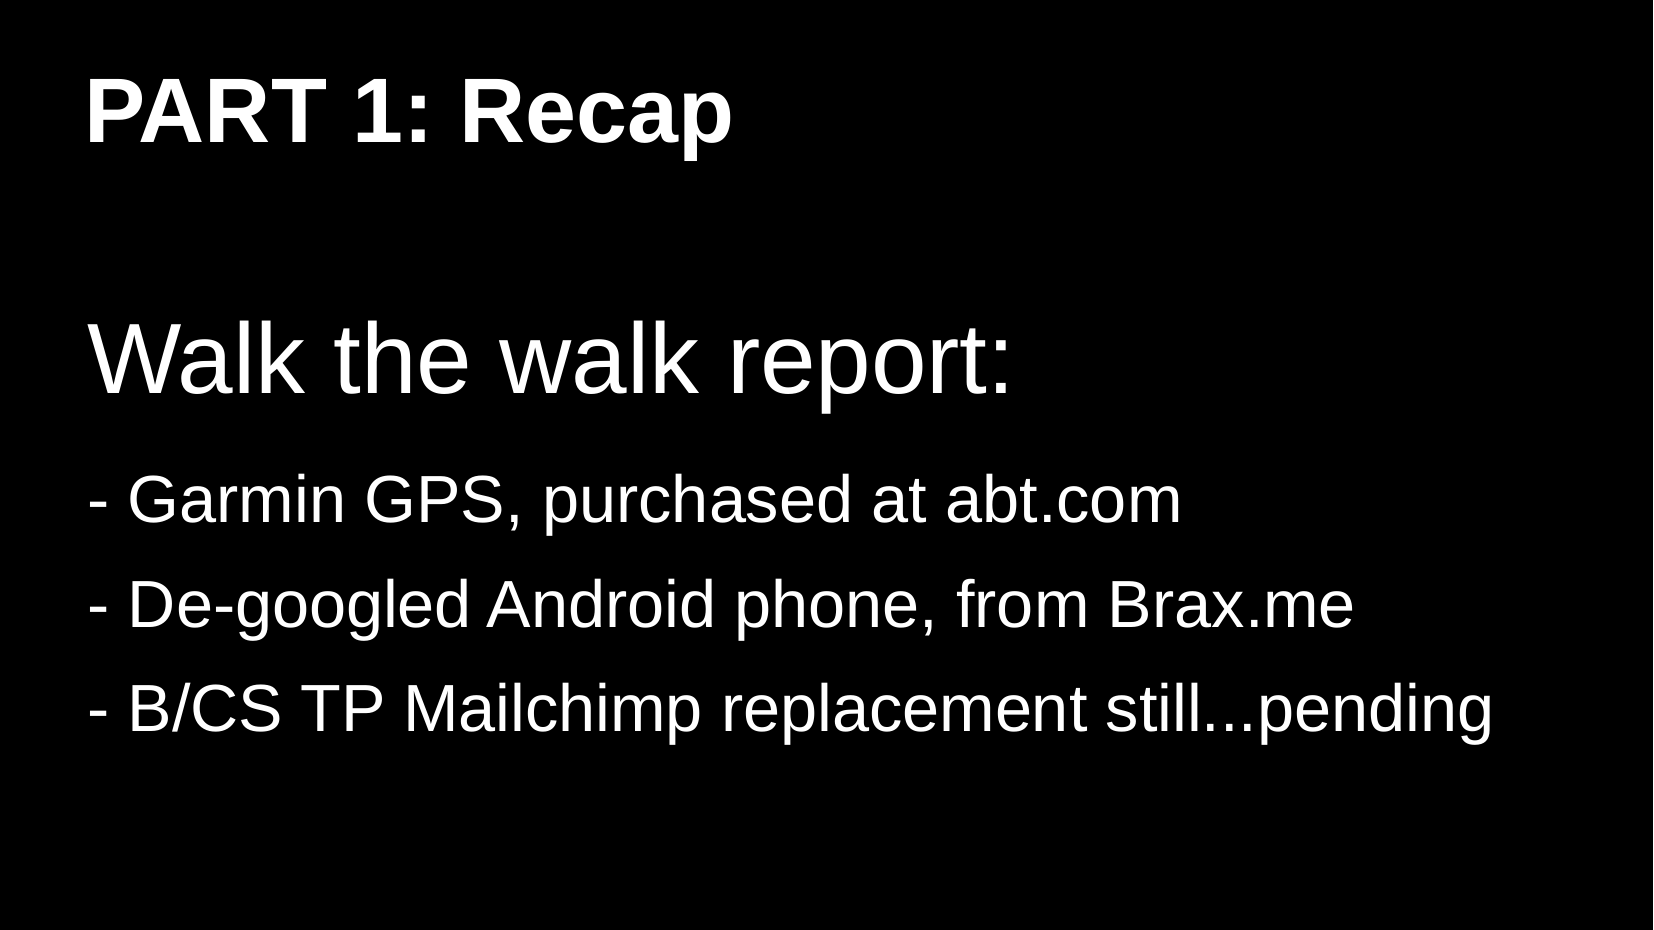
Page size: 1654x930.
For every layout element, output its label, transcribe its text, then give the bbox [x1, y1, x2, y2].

list Walk the walk report: [87, 302, 1573, 462]
list - Garmin GPS, purchased at abt.com - De-googled Android phone, from Brax.me - B/CS TP Mailchimp replacement still...pending [87, 462, 1573, 856]
title PART 1: Recap [84, 56, 1561, 166]
